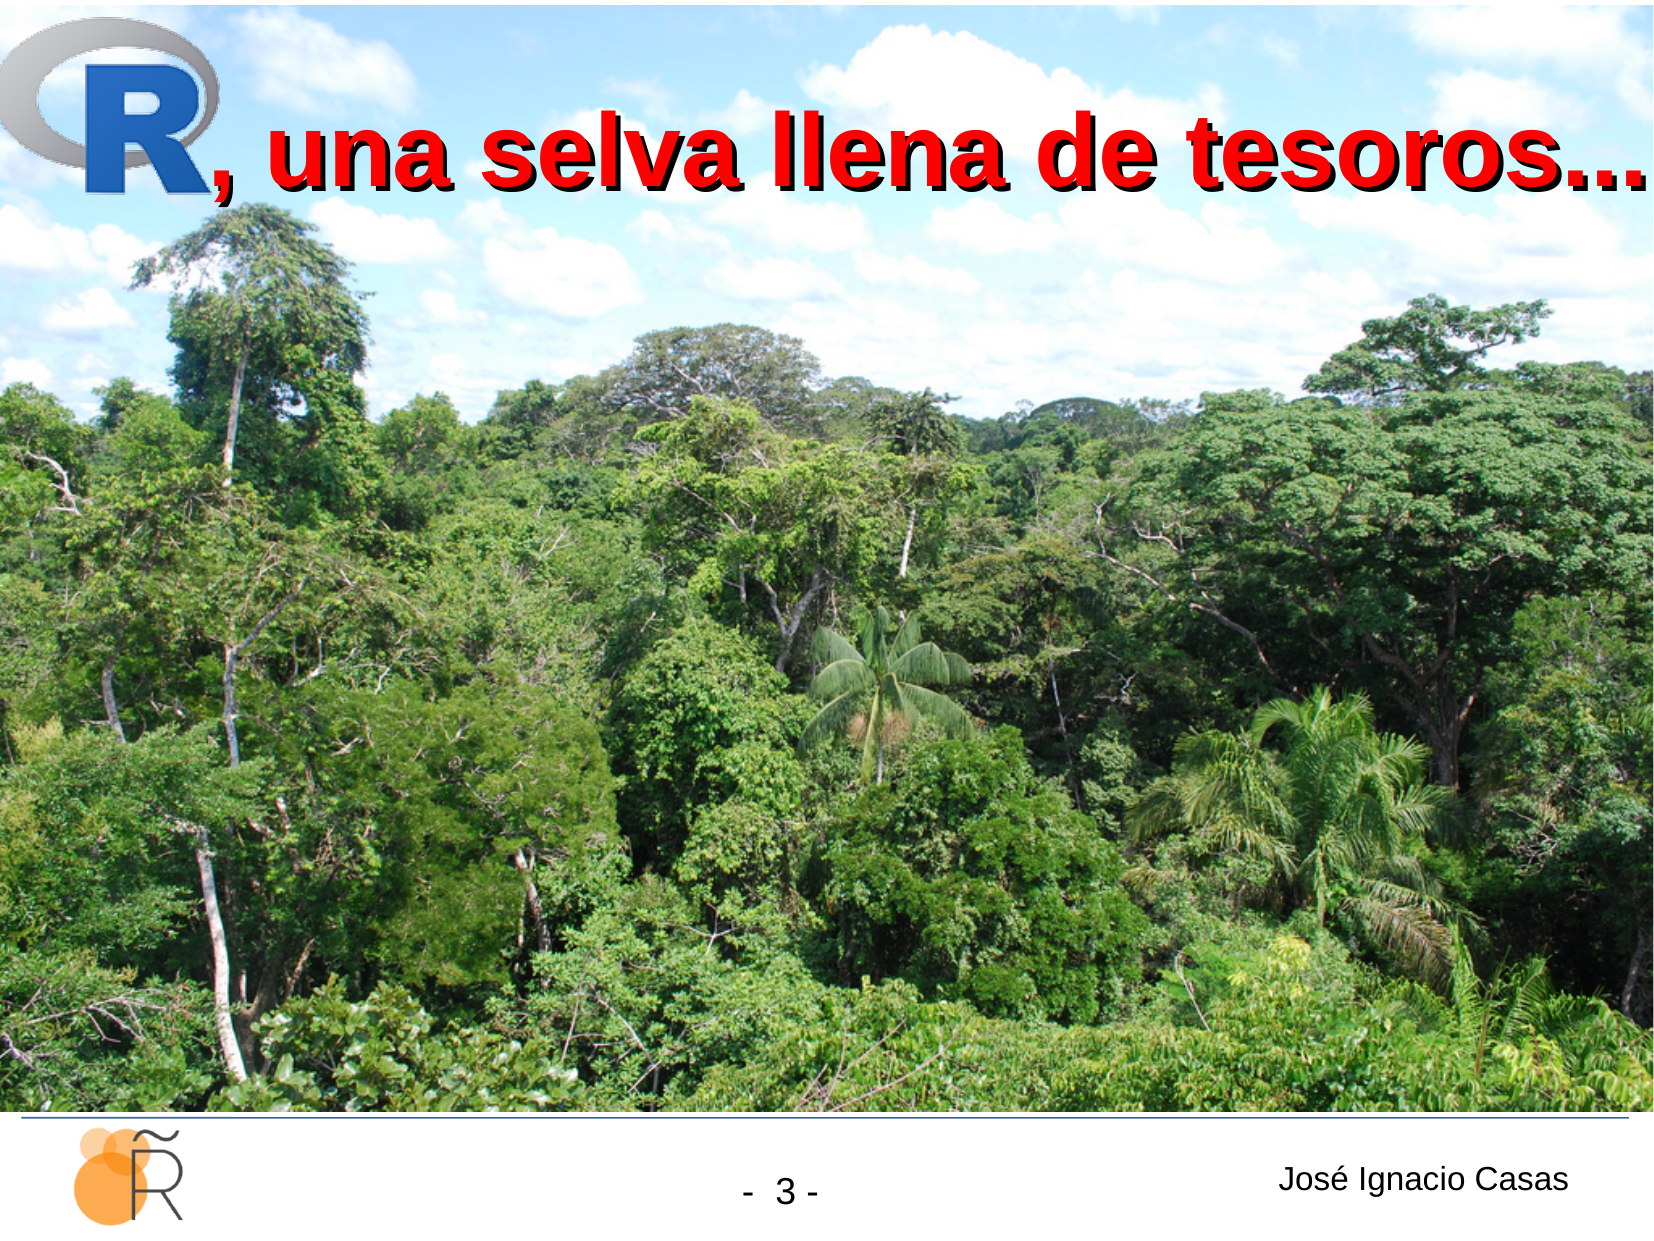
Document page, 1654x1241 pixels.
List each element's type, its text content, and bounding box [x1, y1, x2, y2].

title , una selva llena de tesoros... [165, 49, 1651, 254]
picture [0, 5, 1654, 1116]
picture [59, 1119, 201, 1241]
